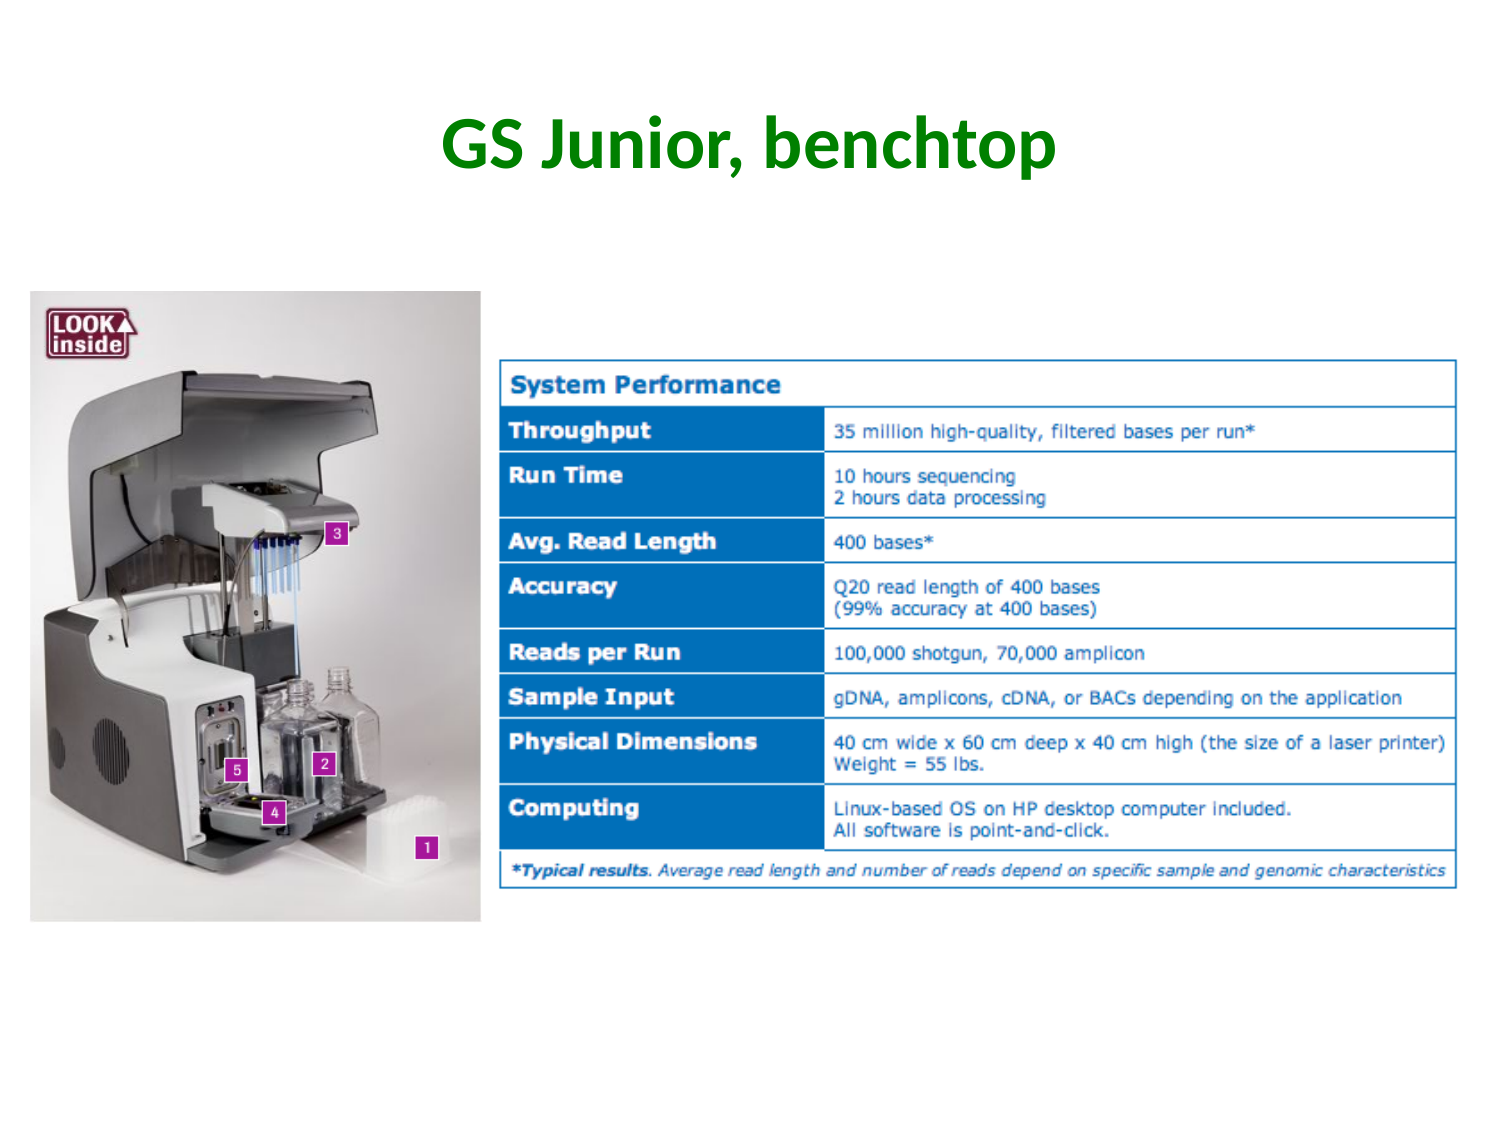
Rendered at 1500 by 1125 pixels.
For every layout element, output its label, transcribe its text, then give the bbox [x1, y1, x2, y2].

text_box GS Junior, benchtop [74, 45, 1425, 233]
picture [29, 291, 1463, 923]
